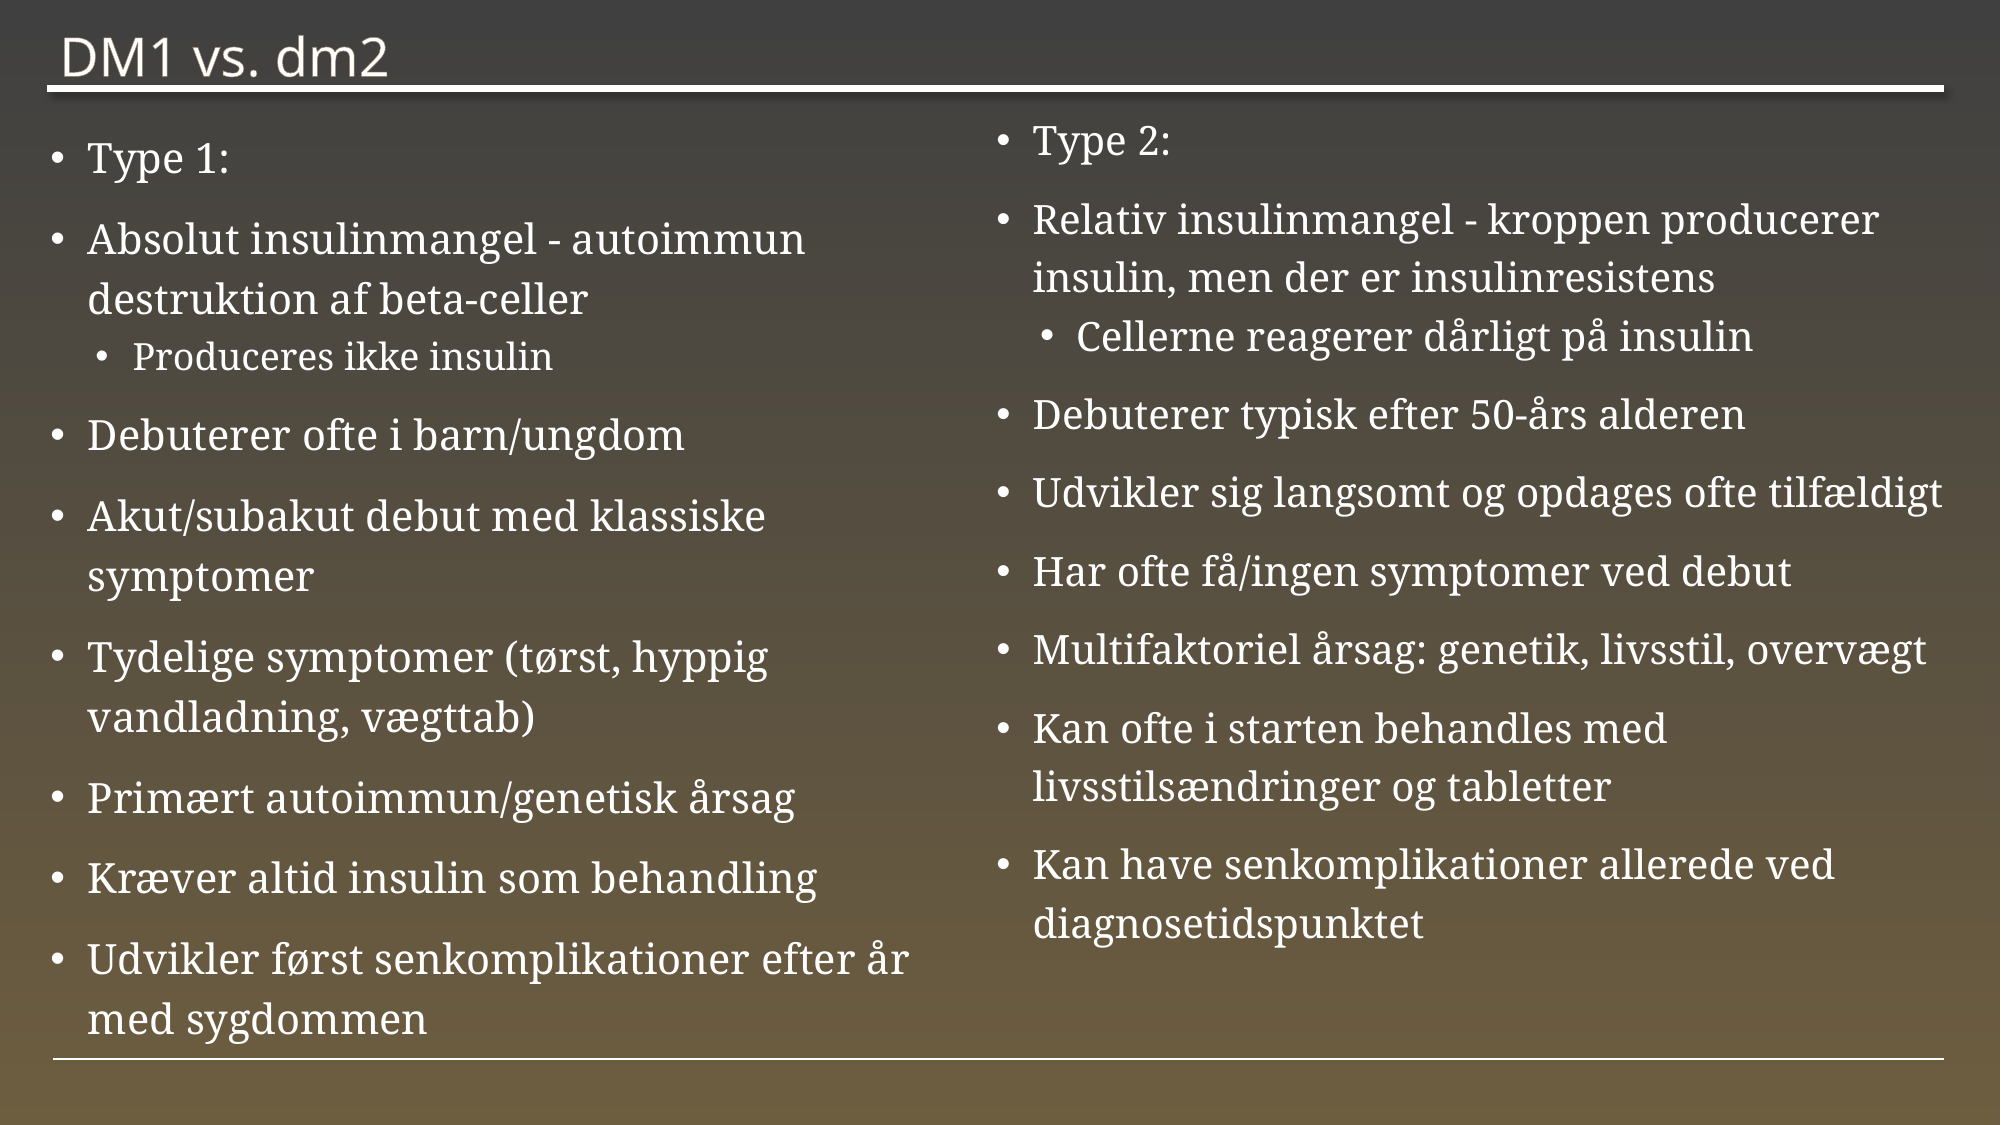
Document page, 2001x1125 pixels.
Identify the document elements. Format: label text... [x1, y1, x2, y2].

list Type 1: Absolut insulinmangel - autoimmun destruktion af beta-celler Produceres ikke insulin Debuterer ofte i barn/ungdom Akut/subakut debut med klassiske symptomer Tydelige symptomer (tørst, hyppig vandladning, vægttab) Primært autoimmun/genetisk årsag Kræver altid insulin som behandling Udvikler først senkomplikationer efter år med sygdommen [50, 121, 997, 1004]
text_box Type 2: Relativ insulinmangel - kroppen producerer insulin, men der er insulinresistens Cellerne reagerer dårligt på insulin Debuterer typisk efter 50-års alderen Udvikler sig langsomt og opdages ofte tilfældigt Har ofte få/ingen symptomer ved debut Multifaktoriel årsag: genetik, livsstil, overvægt Kan ofte i starten behandles med livsstilsændringer og tabletter Kan have senkomplikationer allerede ved diagnosetidspunktet [996, 105, 1946, 987]
title DM1 vs. dm2 [59, 29, 1021, 89]
